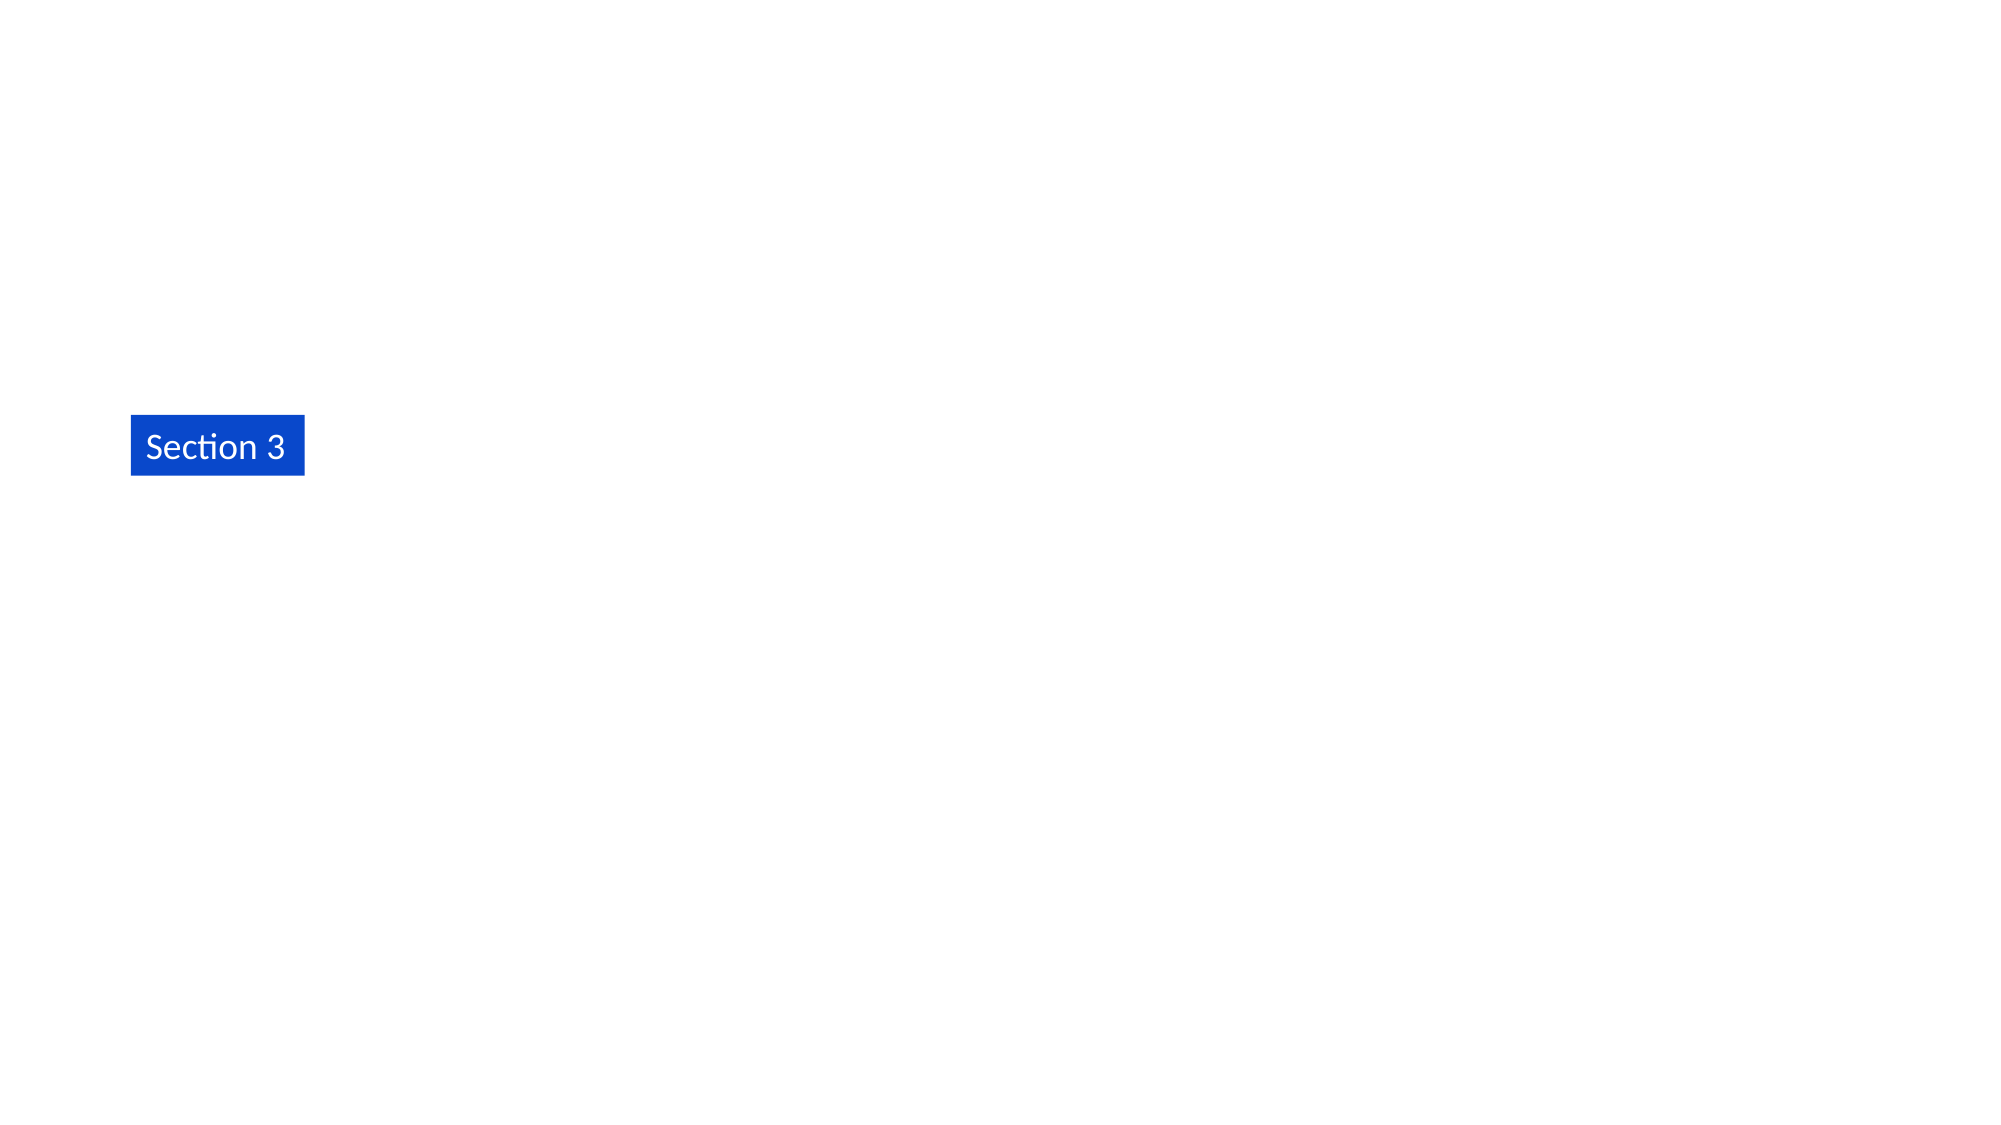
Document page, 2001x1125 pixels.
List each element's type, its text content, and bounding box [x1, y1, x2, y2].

text_box Section 3 [130, 414, 305, 476]
